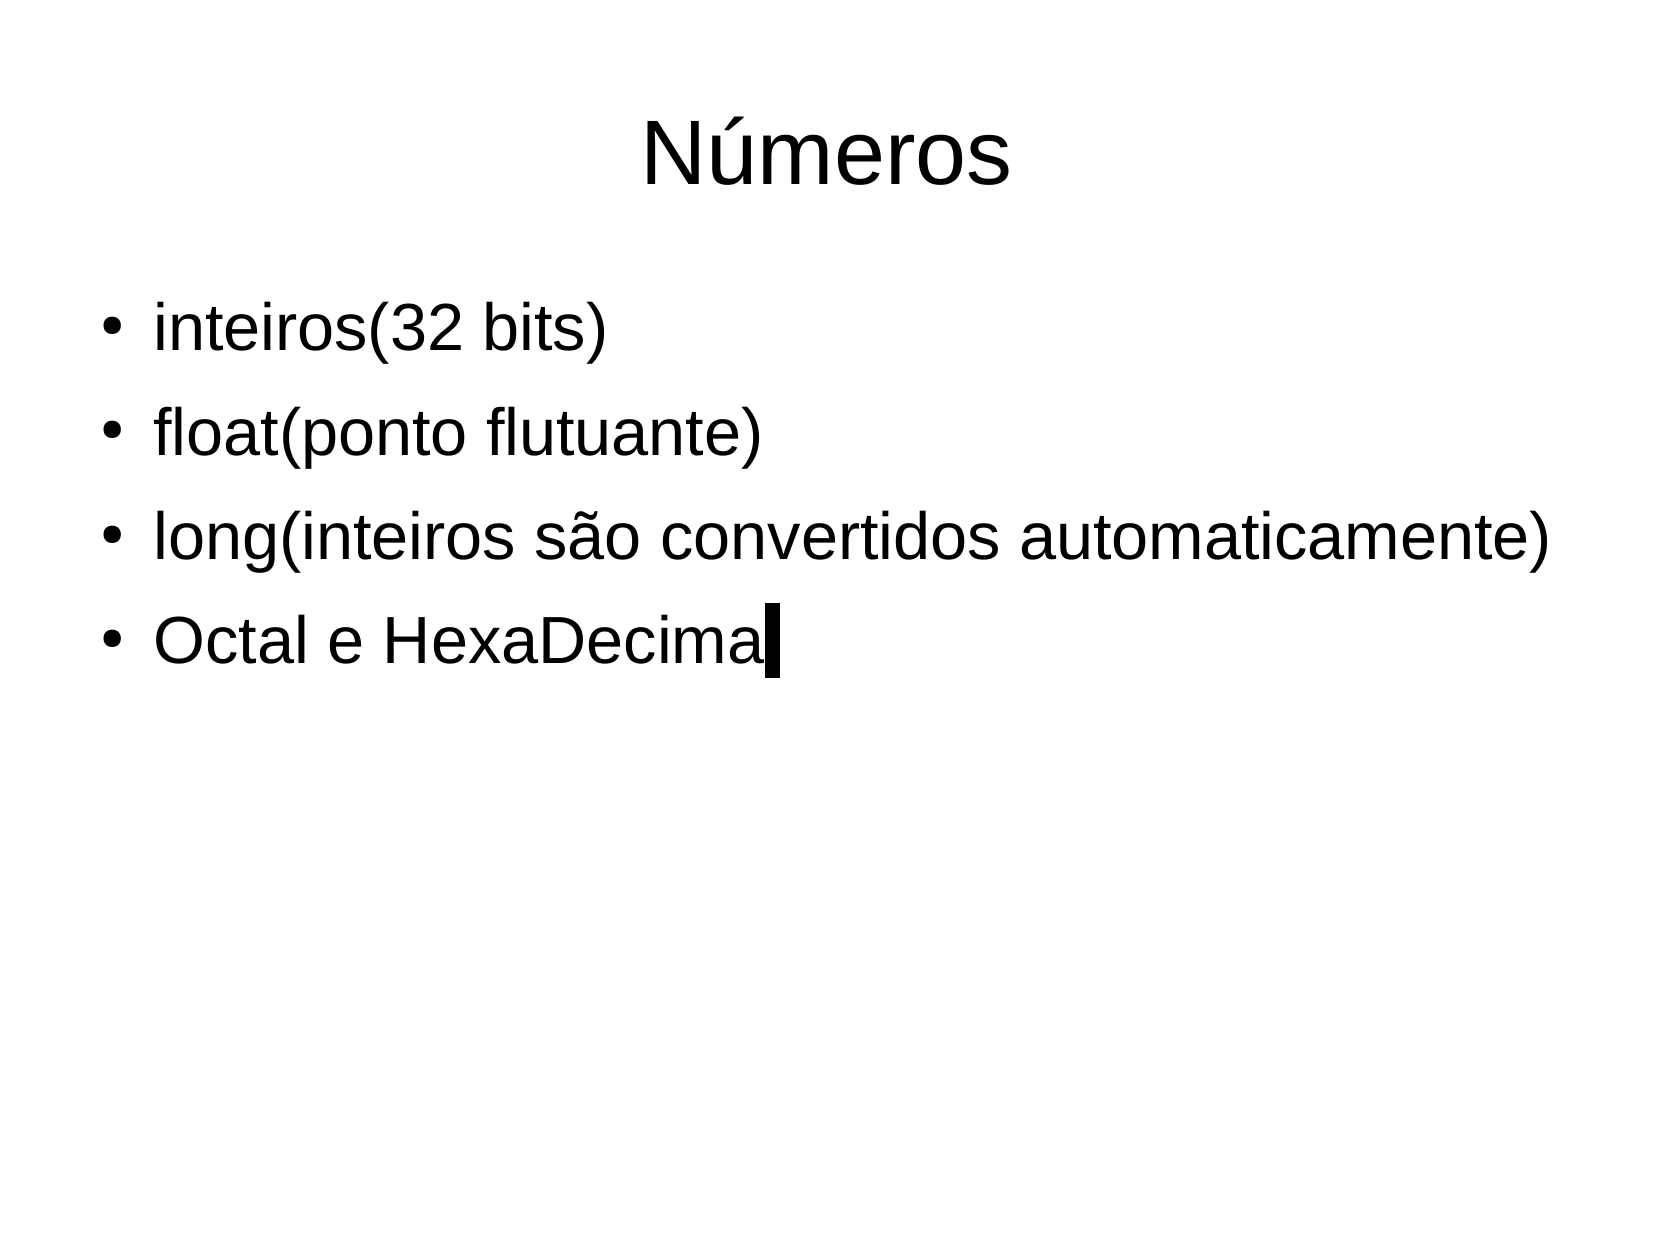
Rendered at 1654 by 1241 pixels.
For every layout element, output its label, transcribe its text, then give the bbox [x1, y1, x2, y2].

list inteiros(32 bits) float(ponto flutuante) long(inteiros são convertidos automaticamente) Octal e HexaDecimal [82, 290, 1571, 1010]
title Números [82, 49, 1571, 257]
